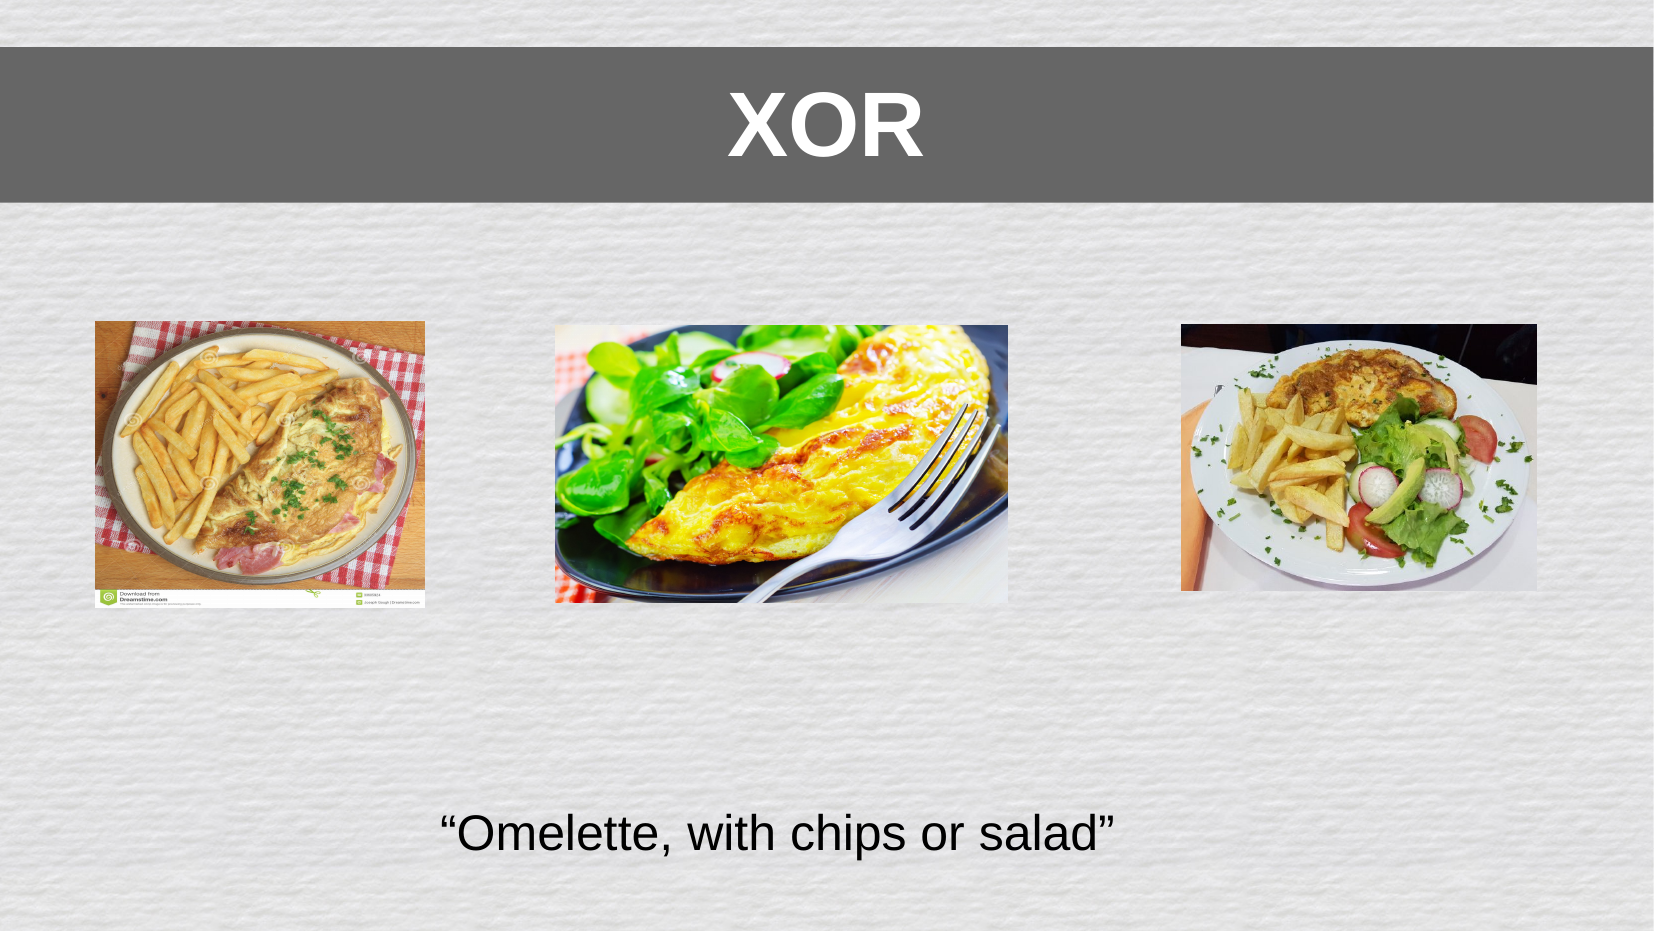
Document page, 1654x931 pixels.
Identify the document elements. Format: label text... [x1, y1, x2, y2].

picture [0, 203, 1654, 931]
picture [0, 0, 1654, 47]
text_box “Omelette, with chips or salad” [425, 798, 1182, 875]
title XOR [0, 47, 1654, 203]
